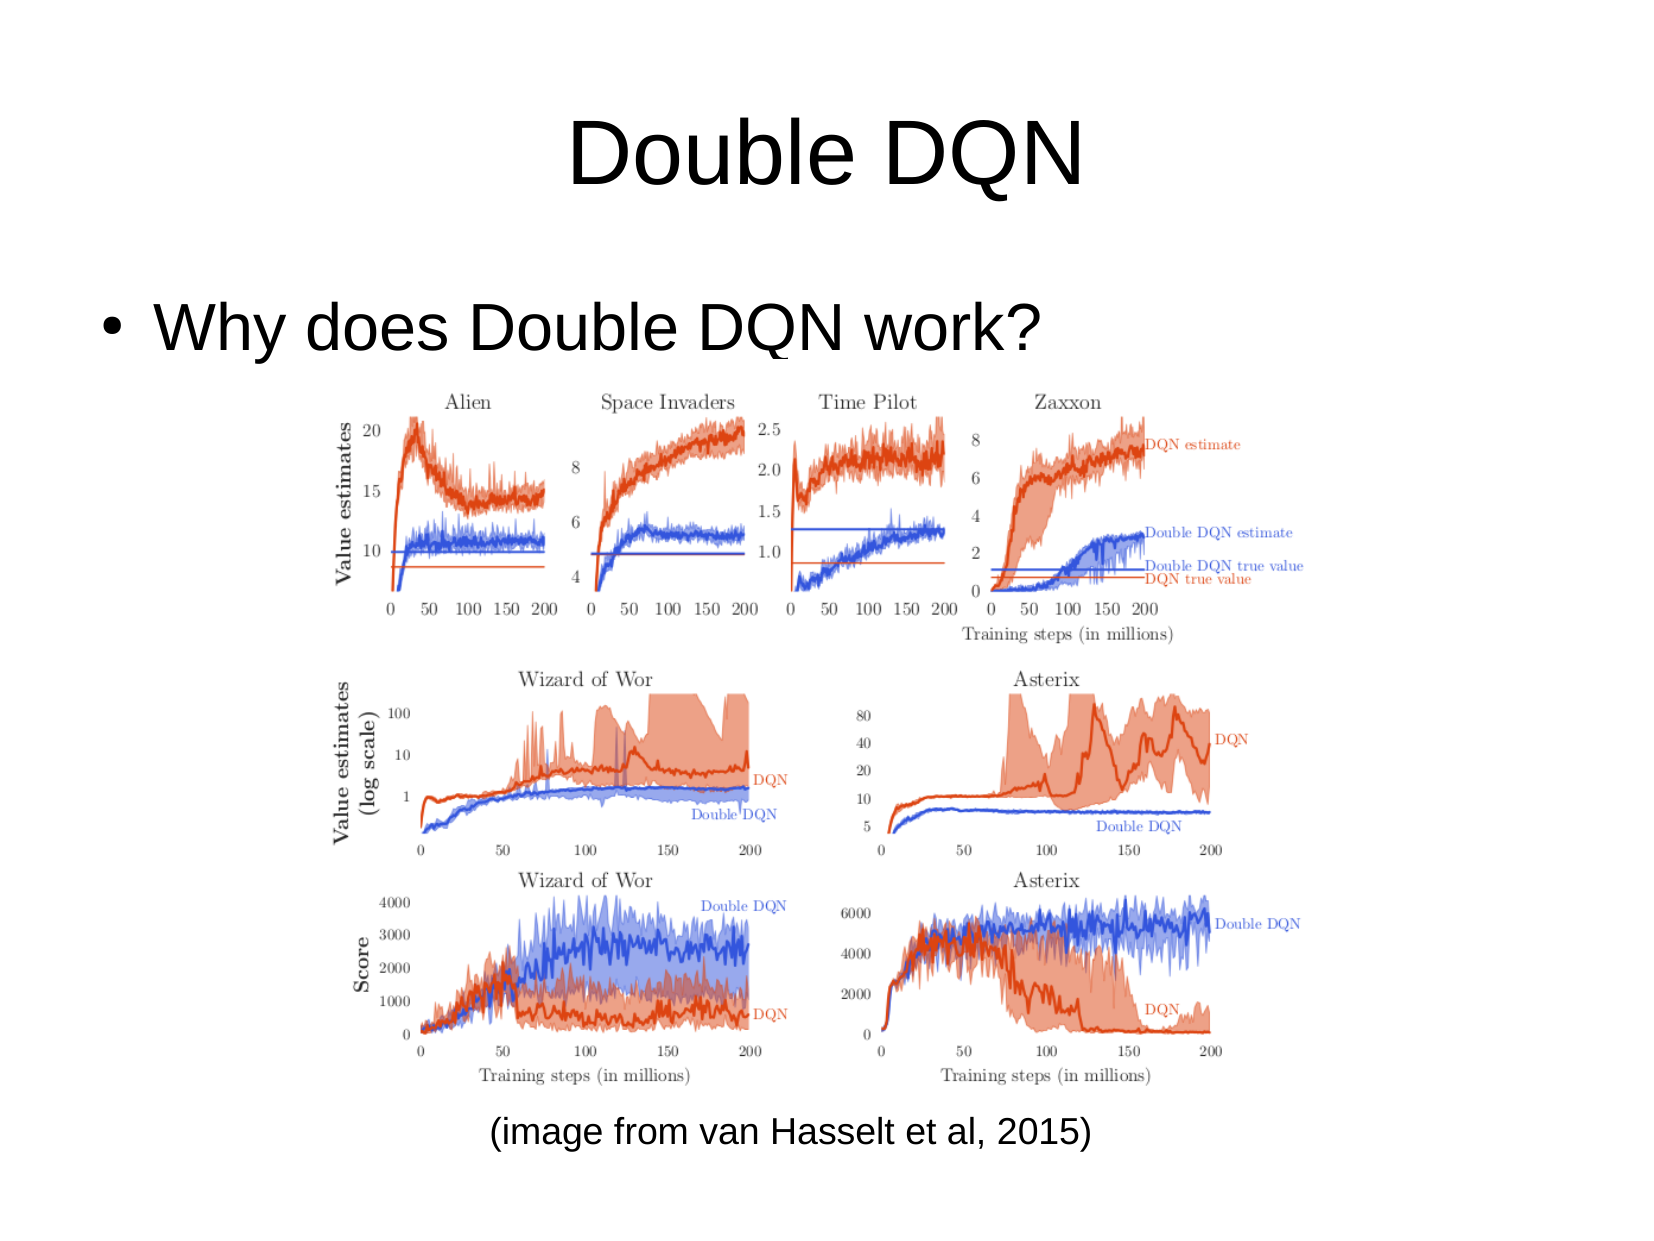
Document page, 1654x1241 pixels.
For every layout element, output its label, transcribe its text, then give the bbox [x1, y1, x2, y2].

picture [315, 359, 1343, 1099]
title Double DQN [82, 49, 1571, 257]
list Why does Double DQN work? [82, 290, 1571, 1010]
text_box (image from van Hasselt et al, 2015) [474, 1103, 1120, 1161]
